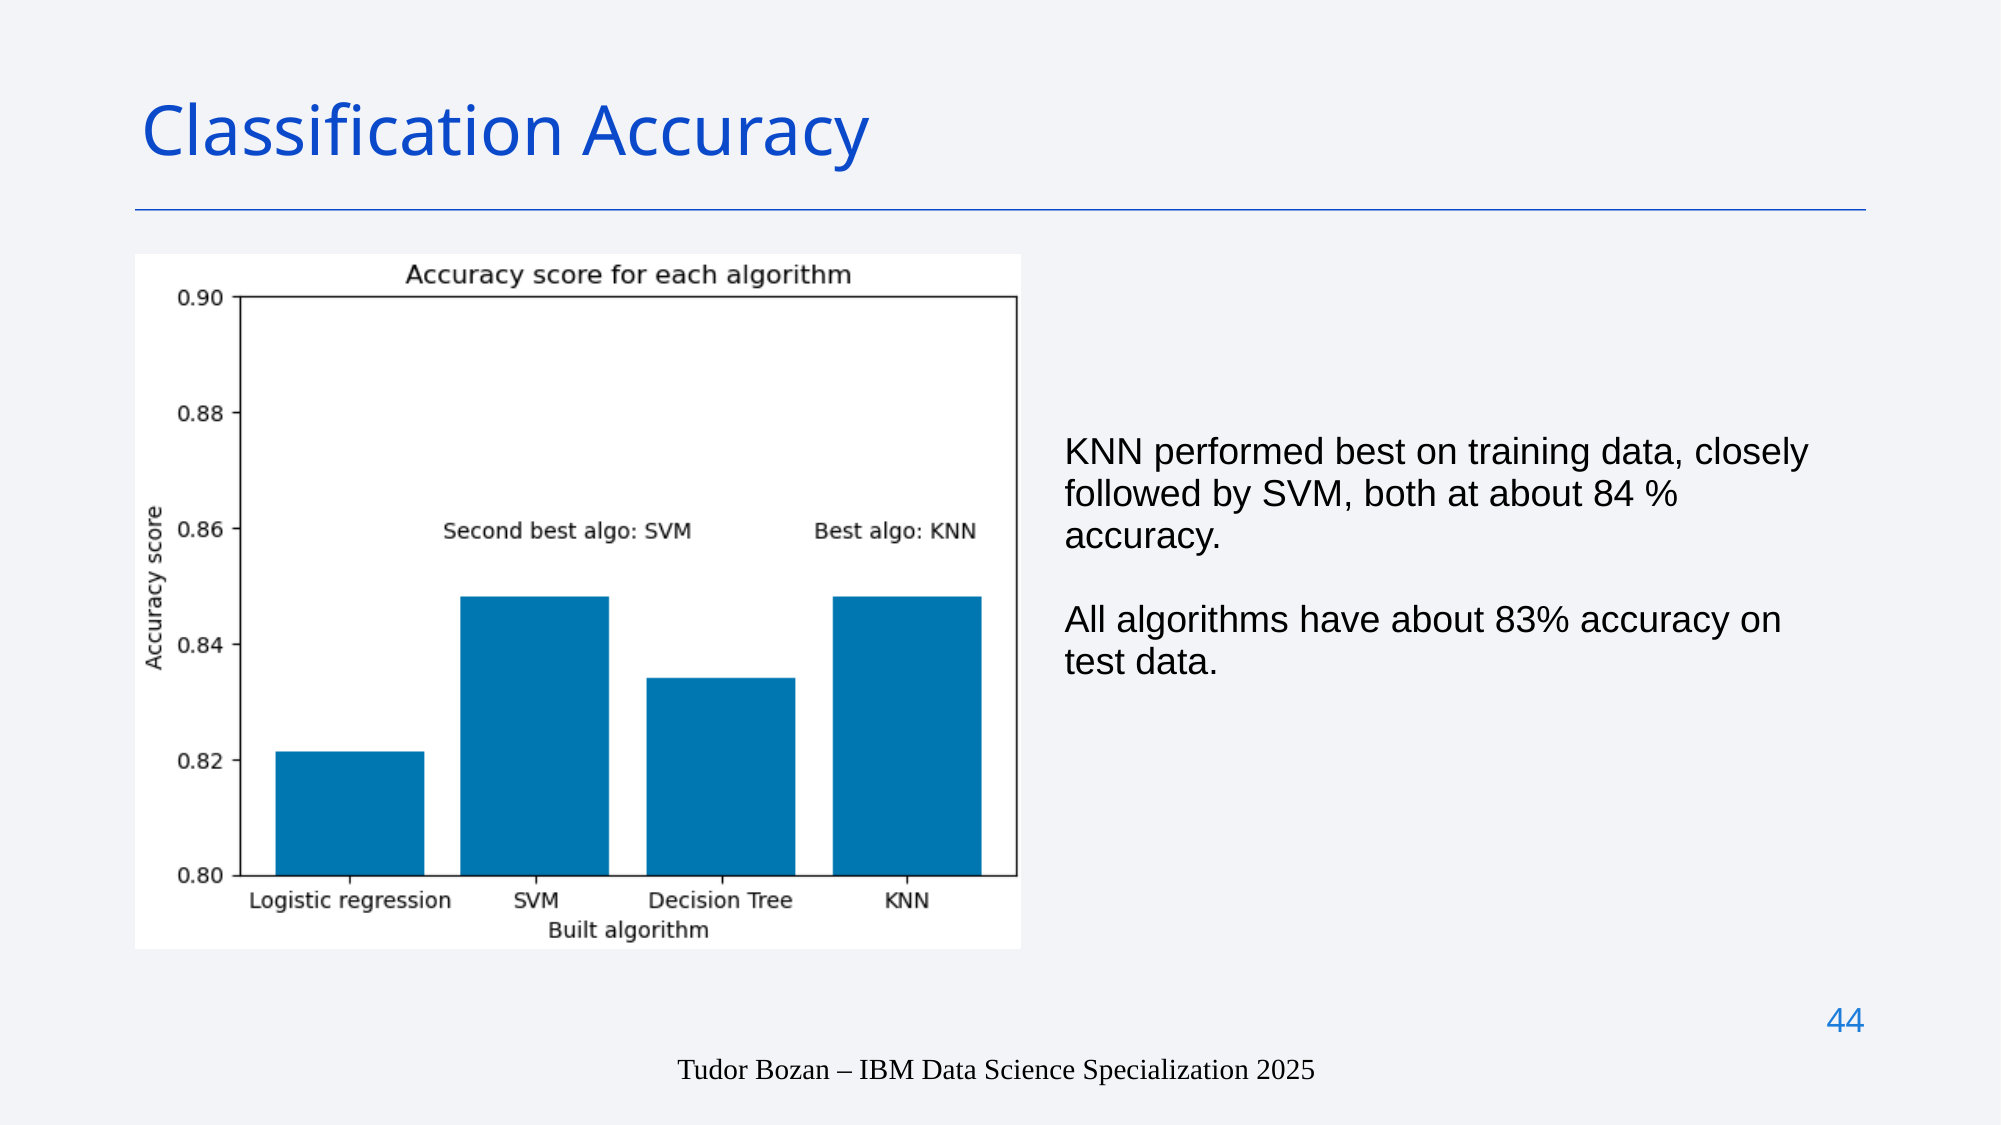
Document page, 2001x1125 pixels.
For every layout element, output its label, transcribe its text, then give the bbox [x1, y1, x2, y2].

text_box <number> [1429, 988, 1880, 1055]
picture [0, 0, 2001, 1125]
text_box KNN performed best on training data, closely followed by SVM, both at about 84 % accuracy. All algorithms have about 83% accuracy on test data. [1049, 423, 1861, 691]
text_box Classification Accuracy [126, 88, 1852, 179]
